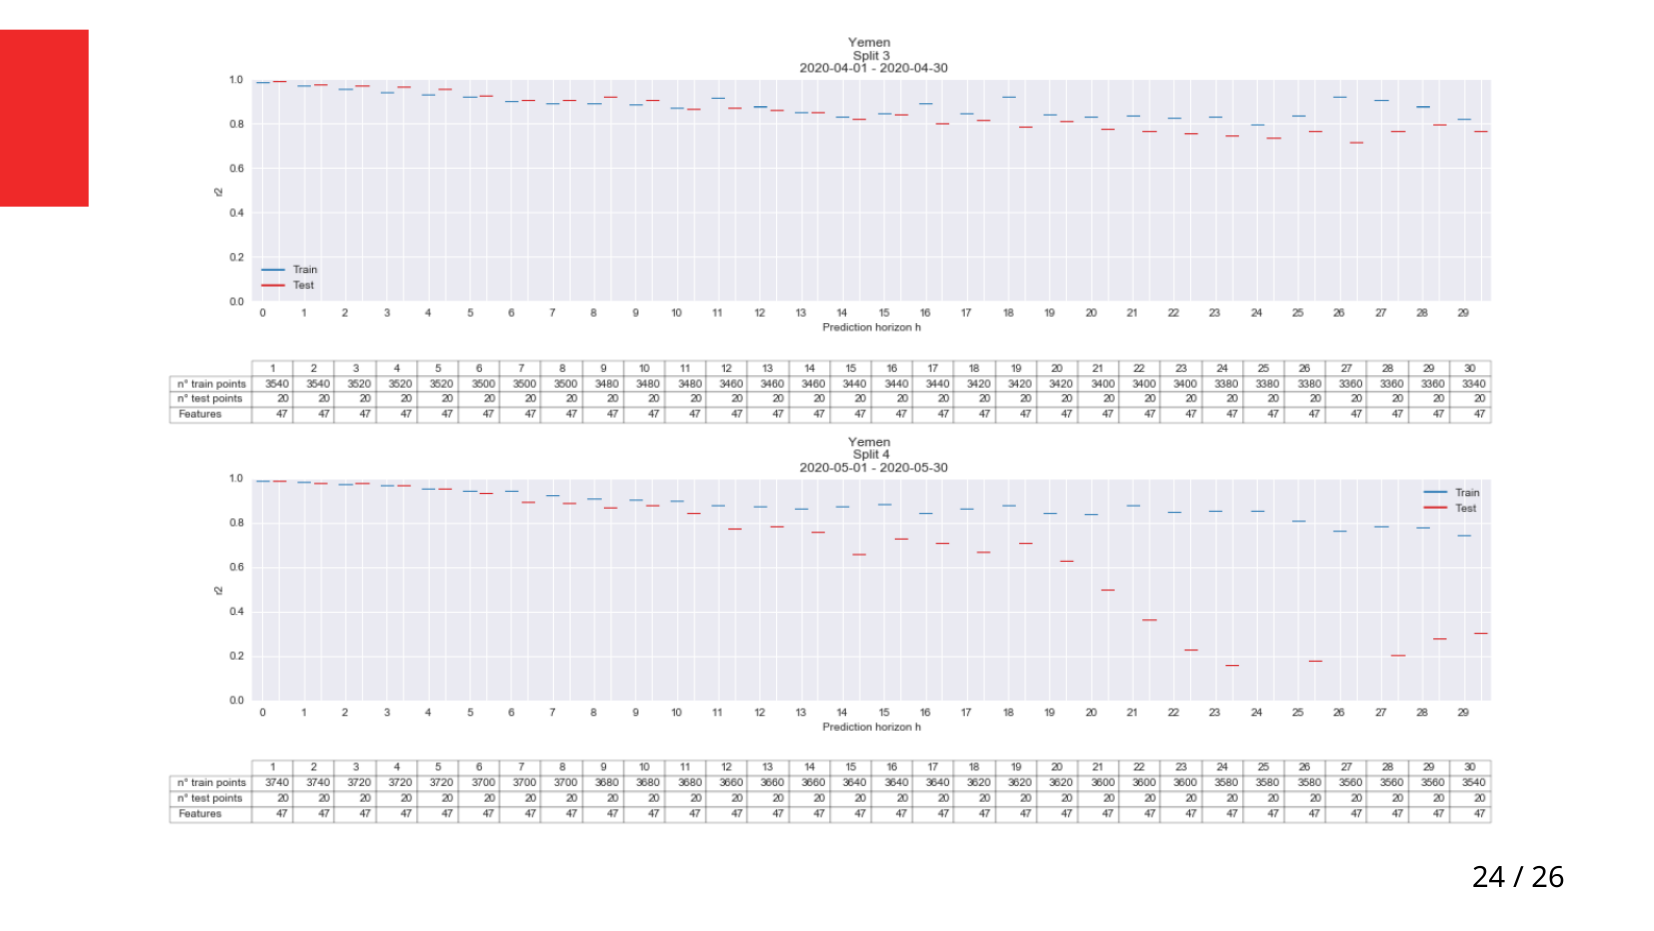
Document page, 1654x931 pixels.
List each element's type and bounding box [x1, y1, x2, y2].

picture [165, 29, 1505, 832]
